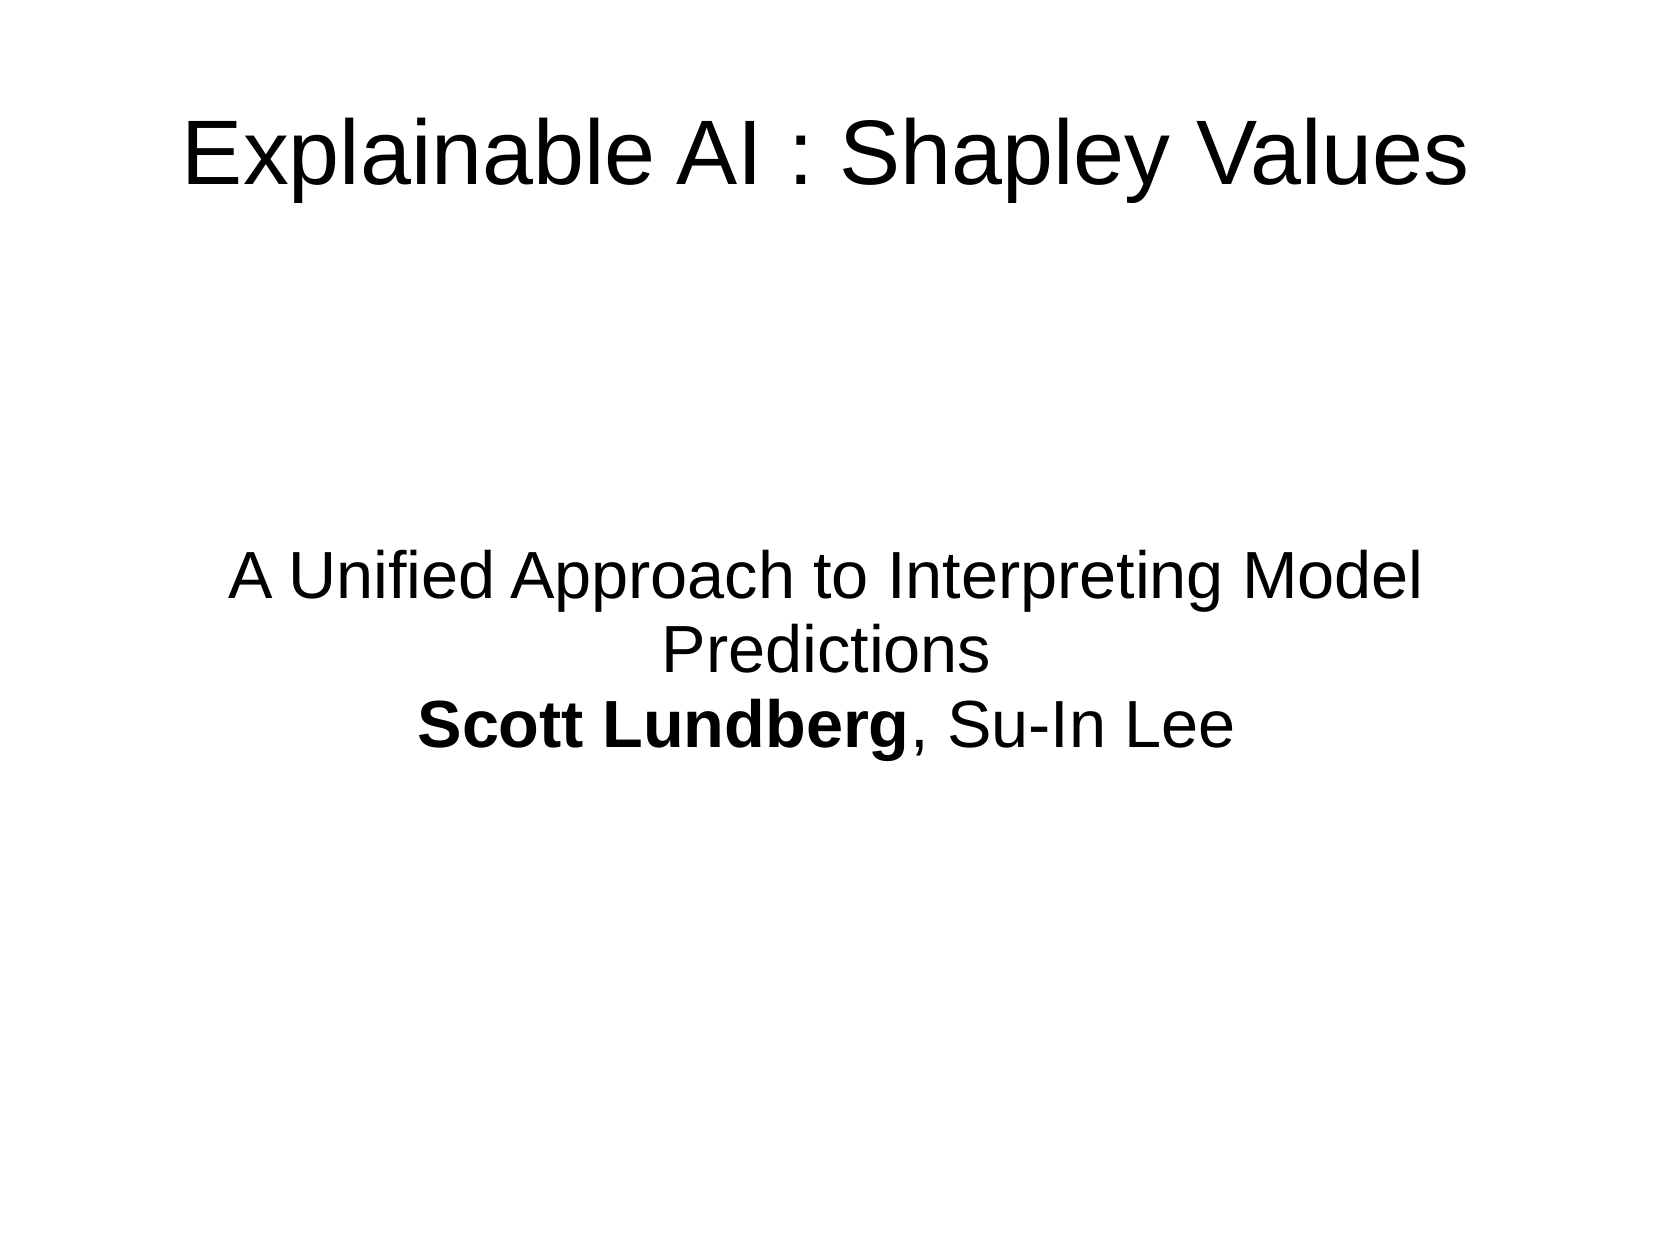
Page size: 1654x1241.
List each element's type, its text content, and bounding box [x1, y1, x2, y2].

title Explainable AI : Shapley Values [82, 49, 1571, 257]
subtitle A Unified Approach to Interpreting Model Predictions Scott Lundberg, Su-In Lee [82, 290, 1571, 1010]
